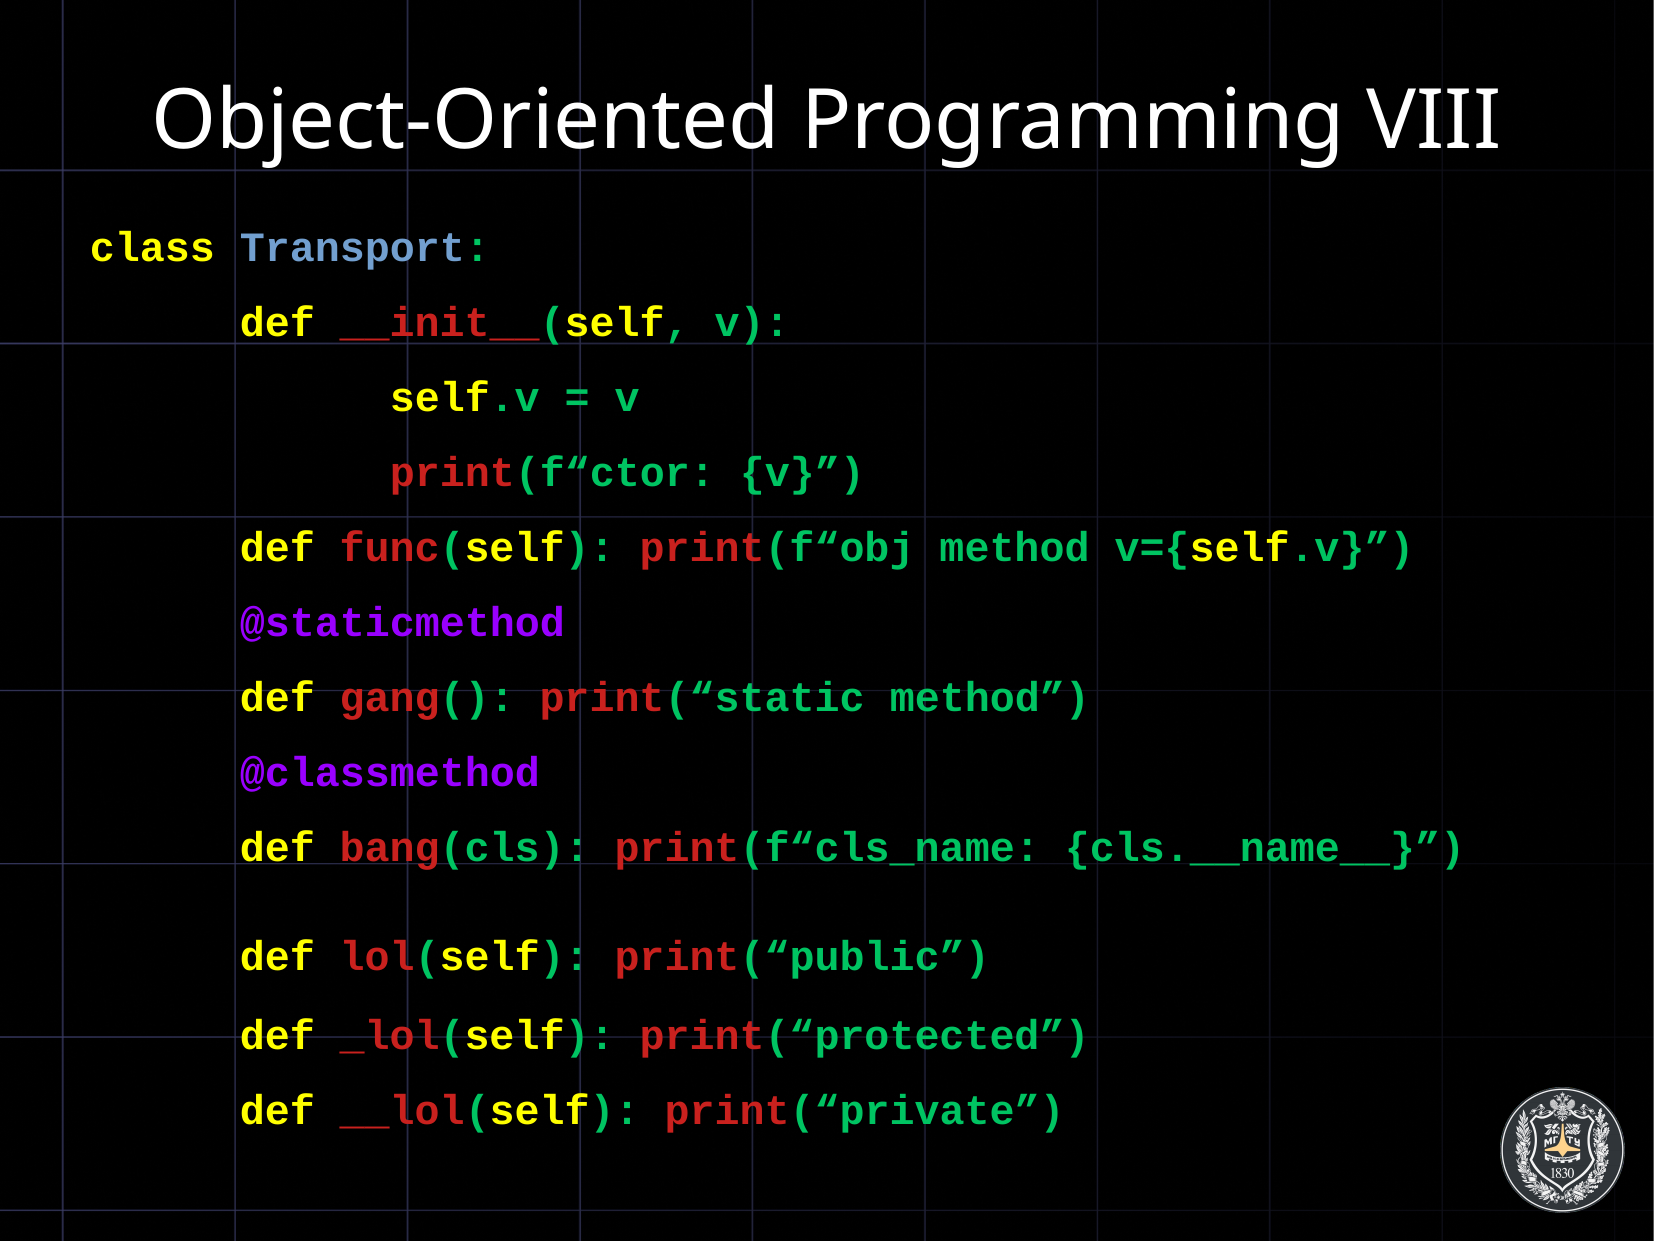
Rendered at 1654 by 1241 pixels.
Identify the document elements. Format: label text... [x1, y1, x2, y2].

picture [0, 0, 1654, 1241]
text_box Object-Oriented Programming VIII [82, 37, 1571, 193]
text_box class Transport: def __init__(self, v): self.v = v print(f“ctor: {v}”) def func(self): print(f“obj method v={self.v}”) @staticmethod def gang(): print(“static method”) @classmethod def bang(cls): print(f“cls_name: {cls.__name__}”) def lol(self): print(“public”) def _lol(self): print(“protected”) def __lol(self): print(“private”) [74, 187, 1575, 1241]
